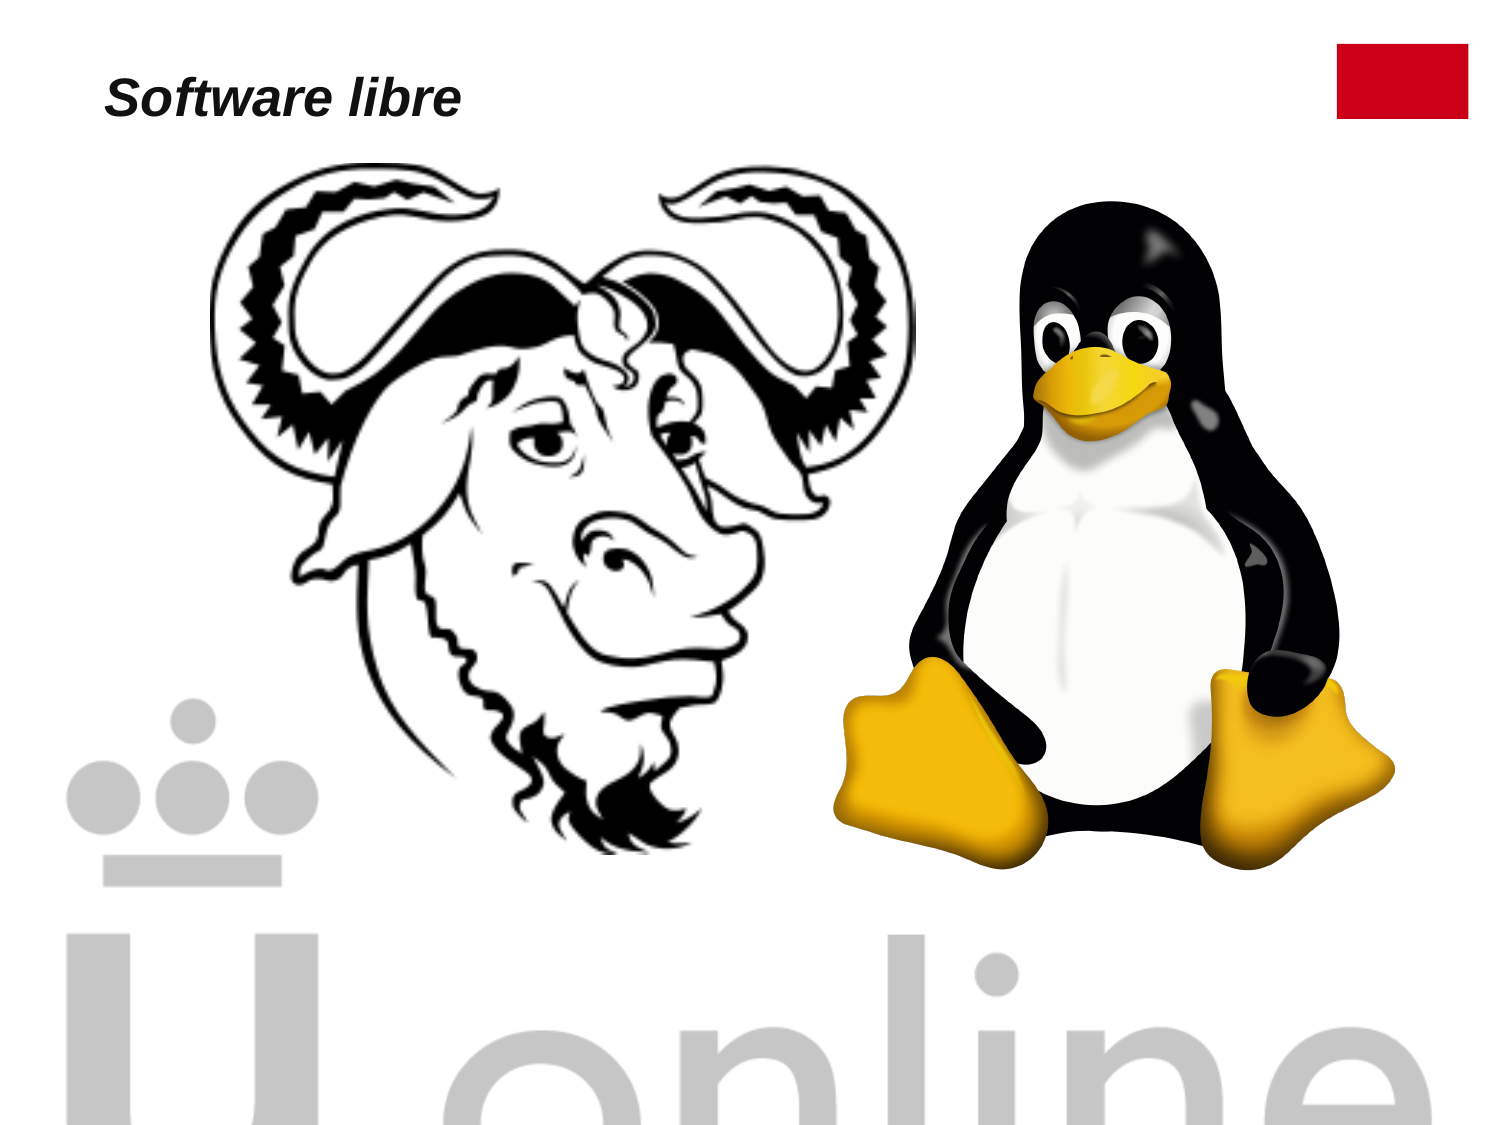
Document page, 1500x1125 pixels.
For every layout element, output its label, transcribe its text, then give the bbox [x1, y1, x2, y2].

picture [54, 157, 1446, 1125]
text_box Software libre [90, 60, 526, 121]
